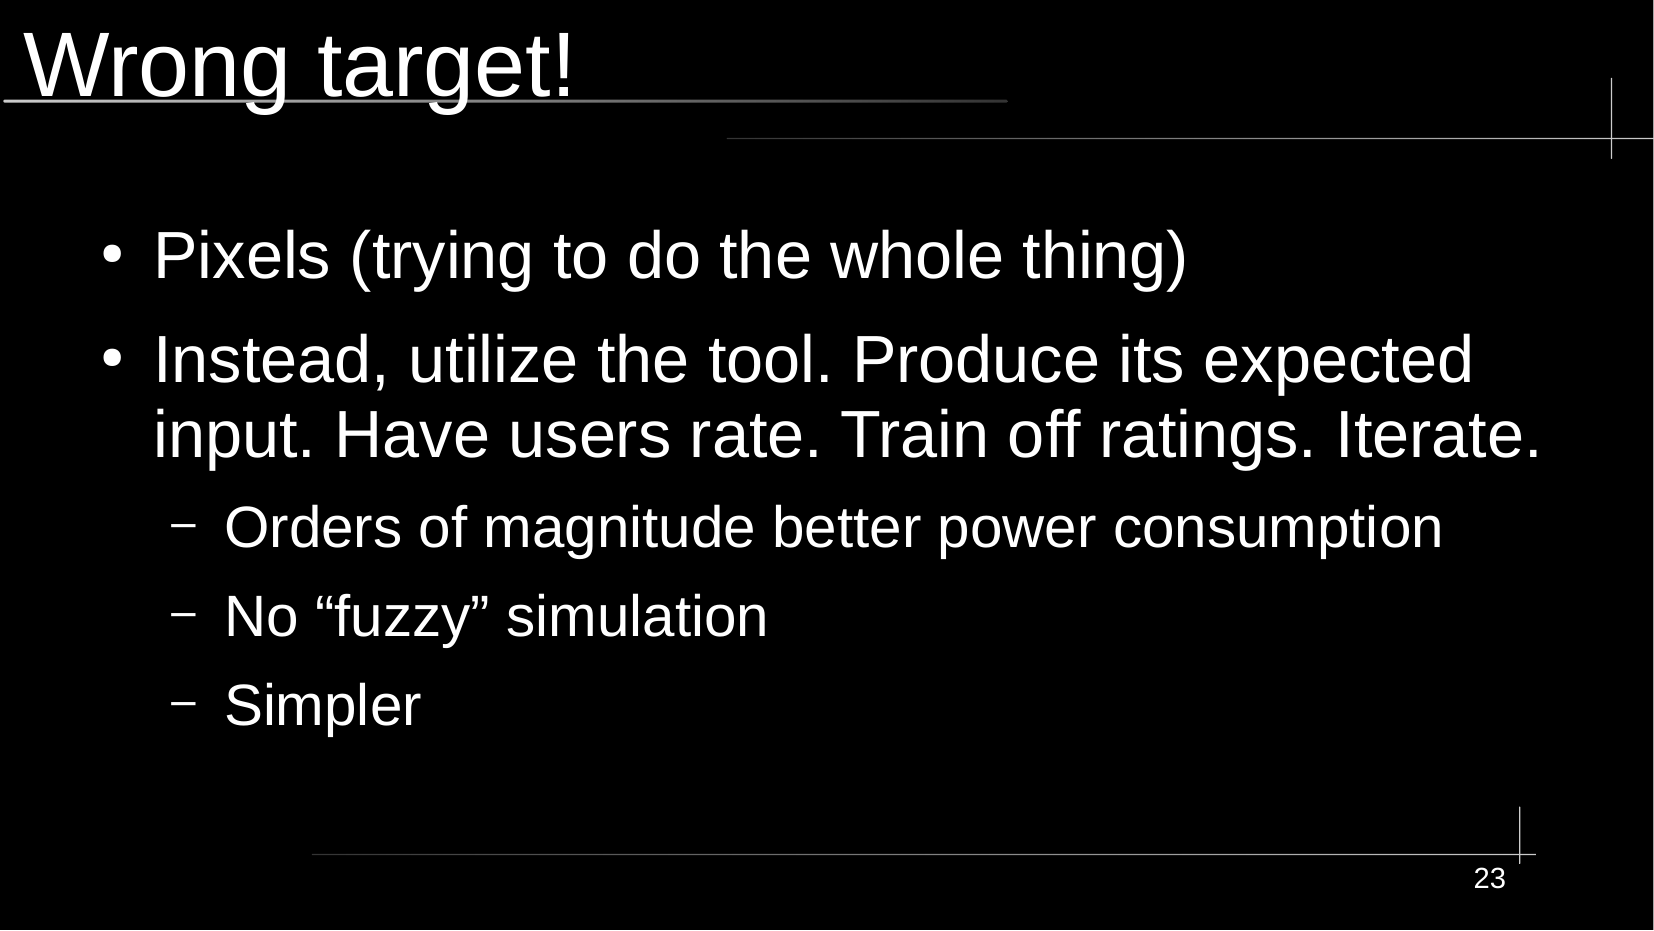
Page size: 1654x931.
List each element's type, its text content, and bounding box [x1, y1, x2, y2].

list Pixels (trying to do the whole thing) Instead, utilize the tool. Produce its expected input. Have users rate. Train off ratings. Iterate. Orders of magnitude better power consumption No “fuzzy” simulation Simpler [82, 217, 1571, 758]
title Wrong target! [23, 11, 1589, 119]
